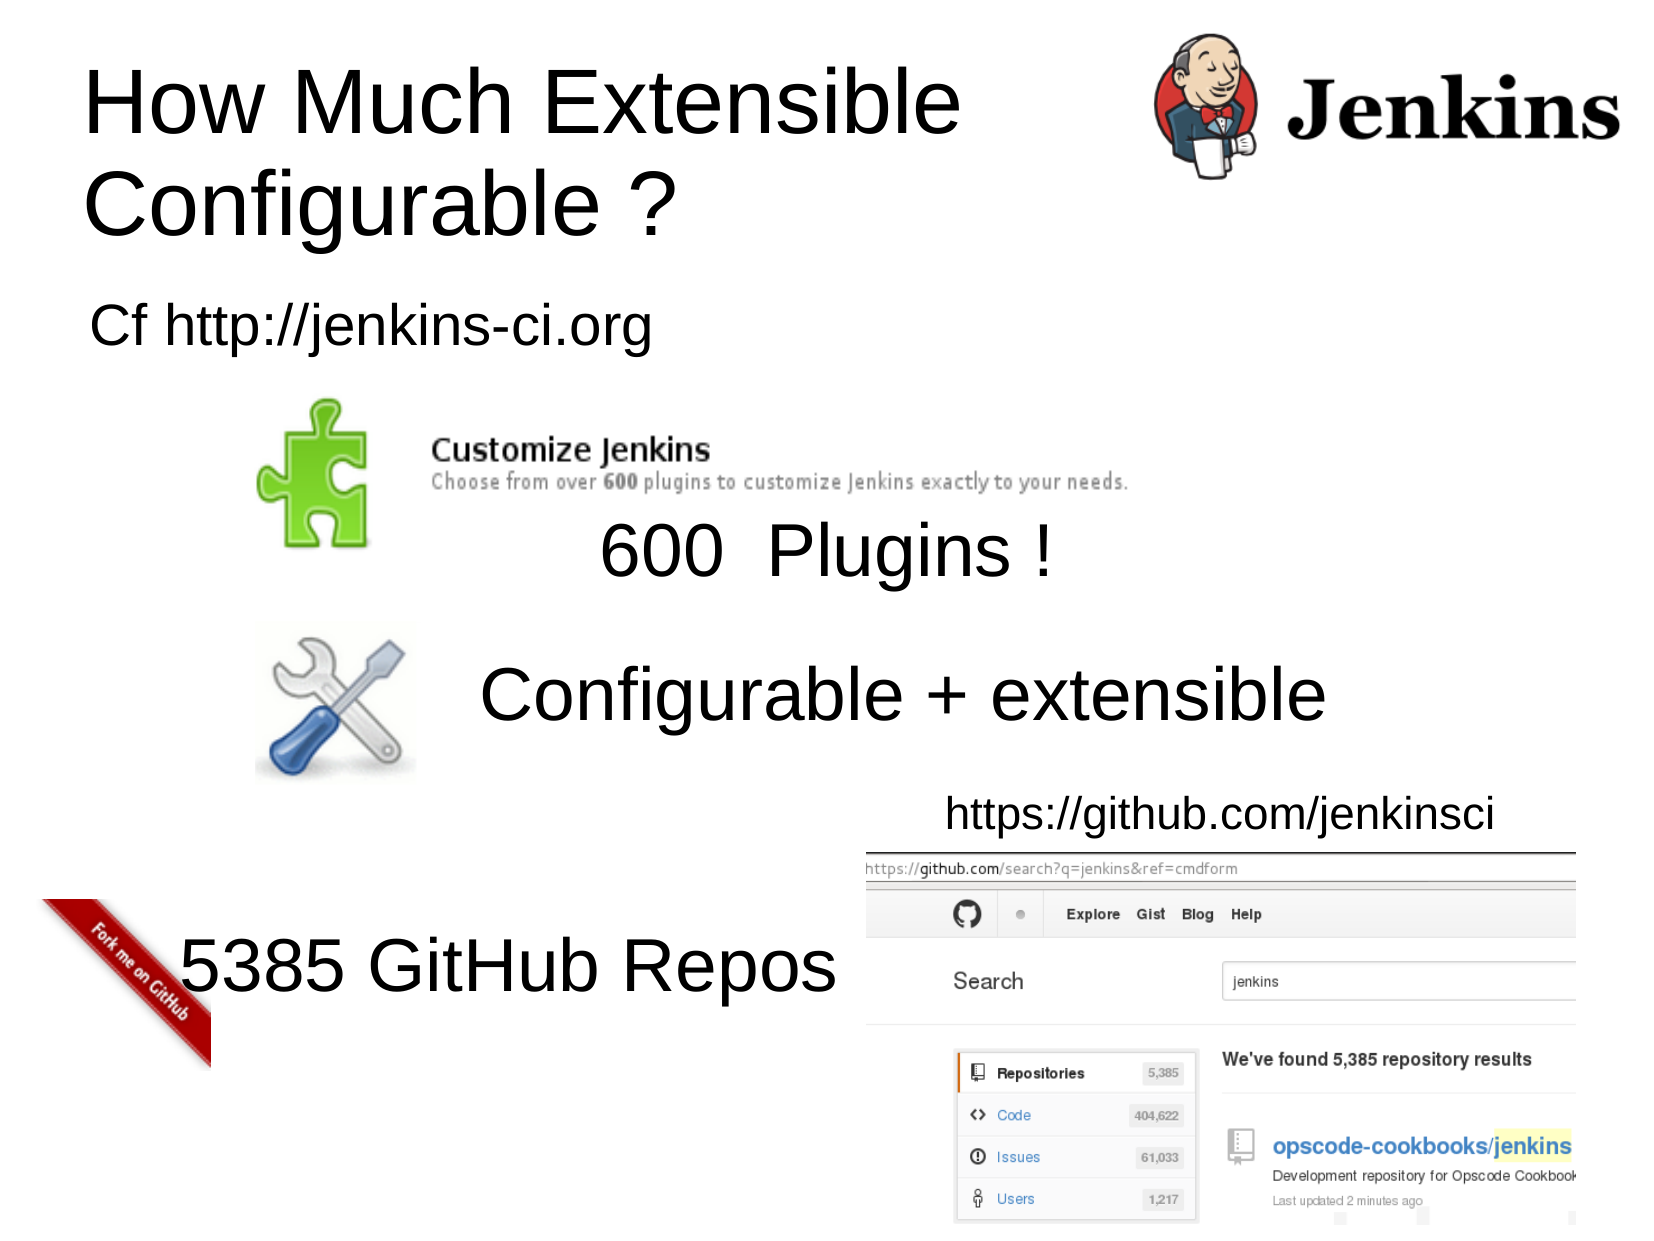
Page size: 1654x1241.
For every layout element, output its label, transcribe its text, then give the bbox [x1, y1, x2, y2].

picture [36, 899, 211, 1071]
text_box Configurable + extensible [465, 645, 1344, 744]
picture [255, 621, 421, 787]
picture [866, 852, 1576, 1225]
text_box Cf http://jenkins-ci.org [75, 285, 711, 376]
title How Much Extensible Configurable ? [82, 49, 1571, 257]
text_box 600 Plugins ! [585, 501, 1070, 601]
text_box https://github.com/jenkinsci [930, 780, 1516, 852]
picture [228, 374, 1141, 564]
text_box 5385 GitHub Repos [165, 916, 854, 1015]
picture [1140, 29, 1623, 181]
